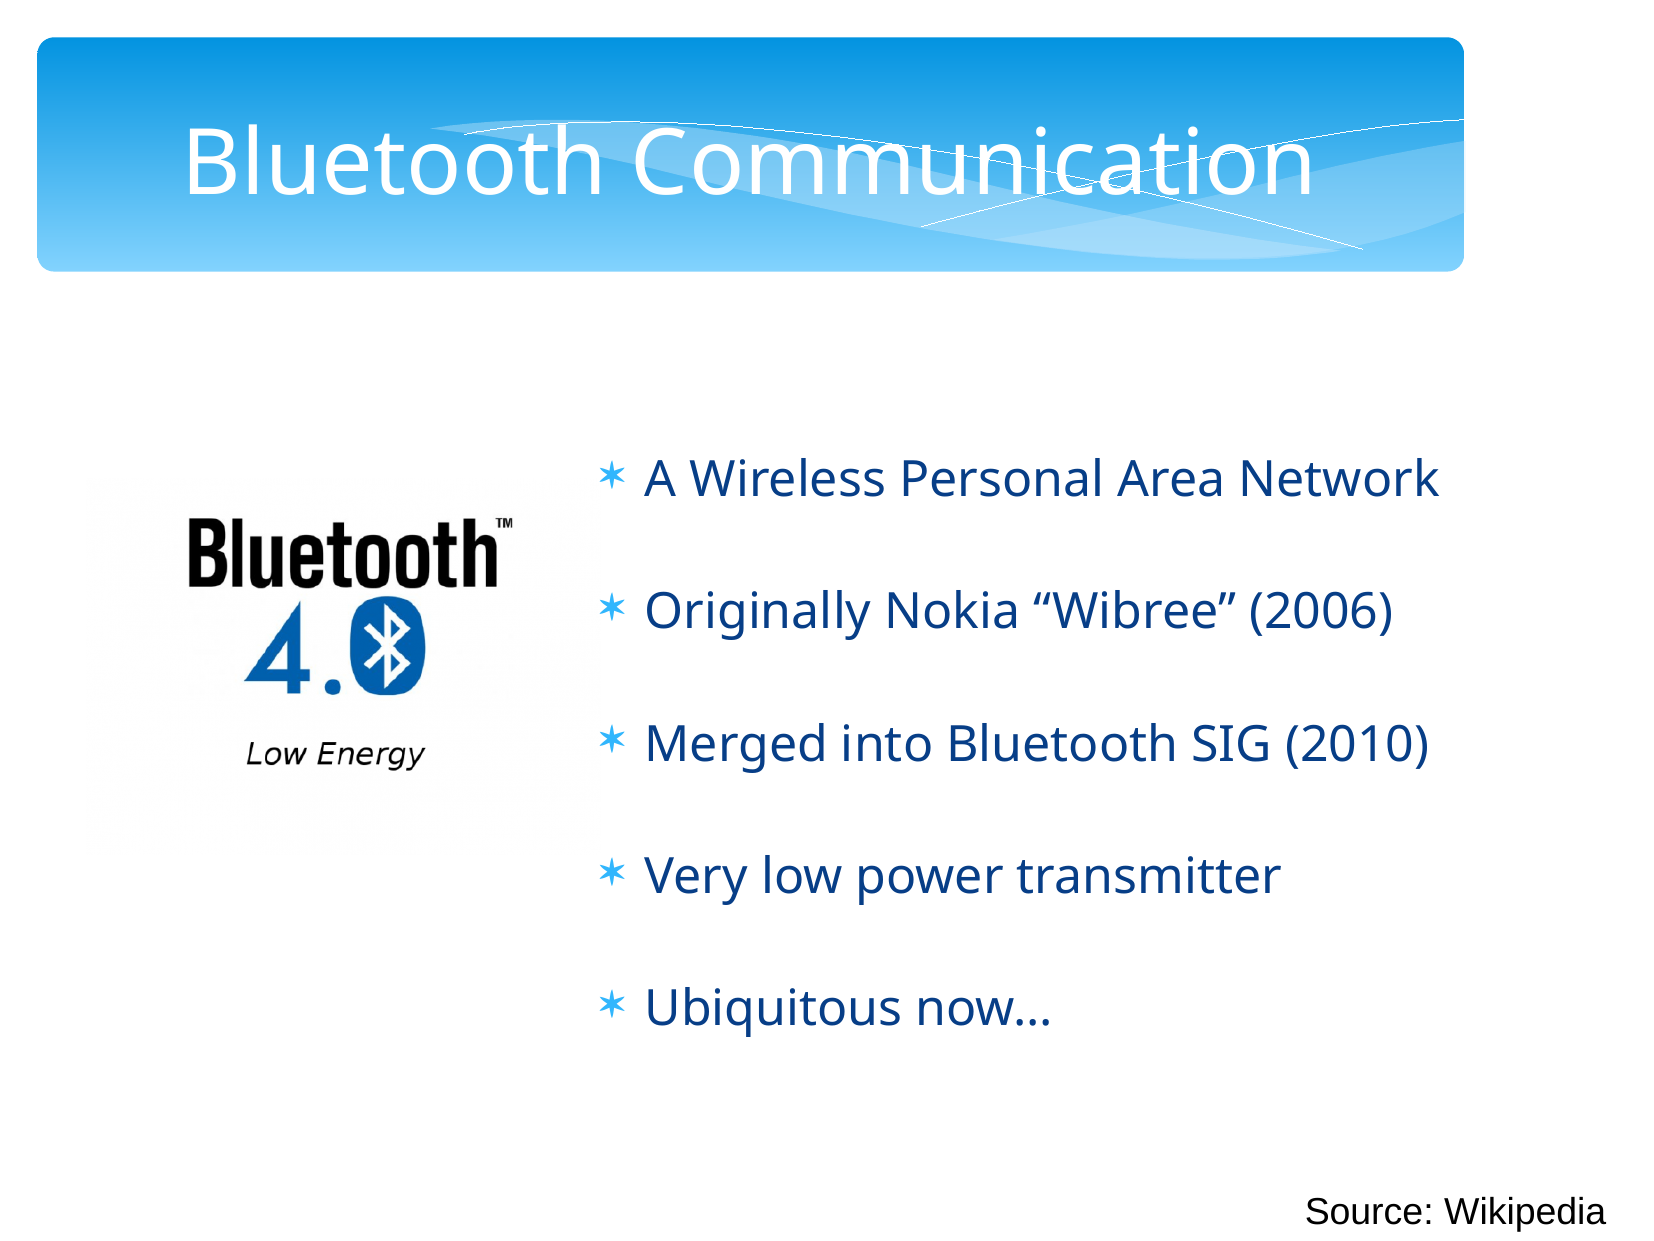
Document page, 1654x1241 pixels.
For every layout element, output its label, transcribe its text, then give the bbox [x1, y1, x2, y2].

text_box Source: Wikipedia [1290, 1183, 1654, 1241]
title Bluetooth Communication [74, 55, 1425, 261]
list A Wireless Personal Area Network Originally Nokia “Wibree” (2006) Merged into Bluetooth SIG (2010) Very low power transmitter Ubiquitous now... [585, 438, 1576, 1126]
picture [86, 478, 585, 856]
